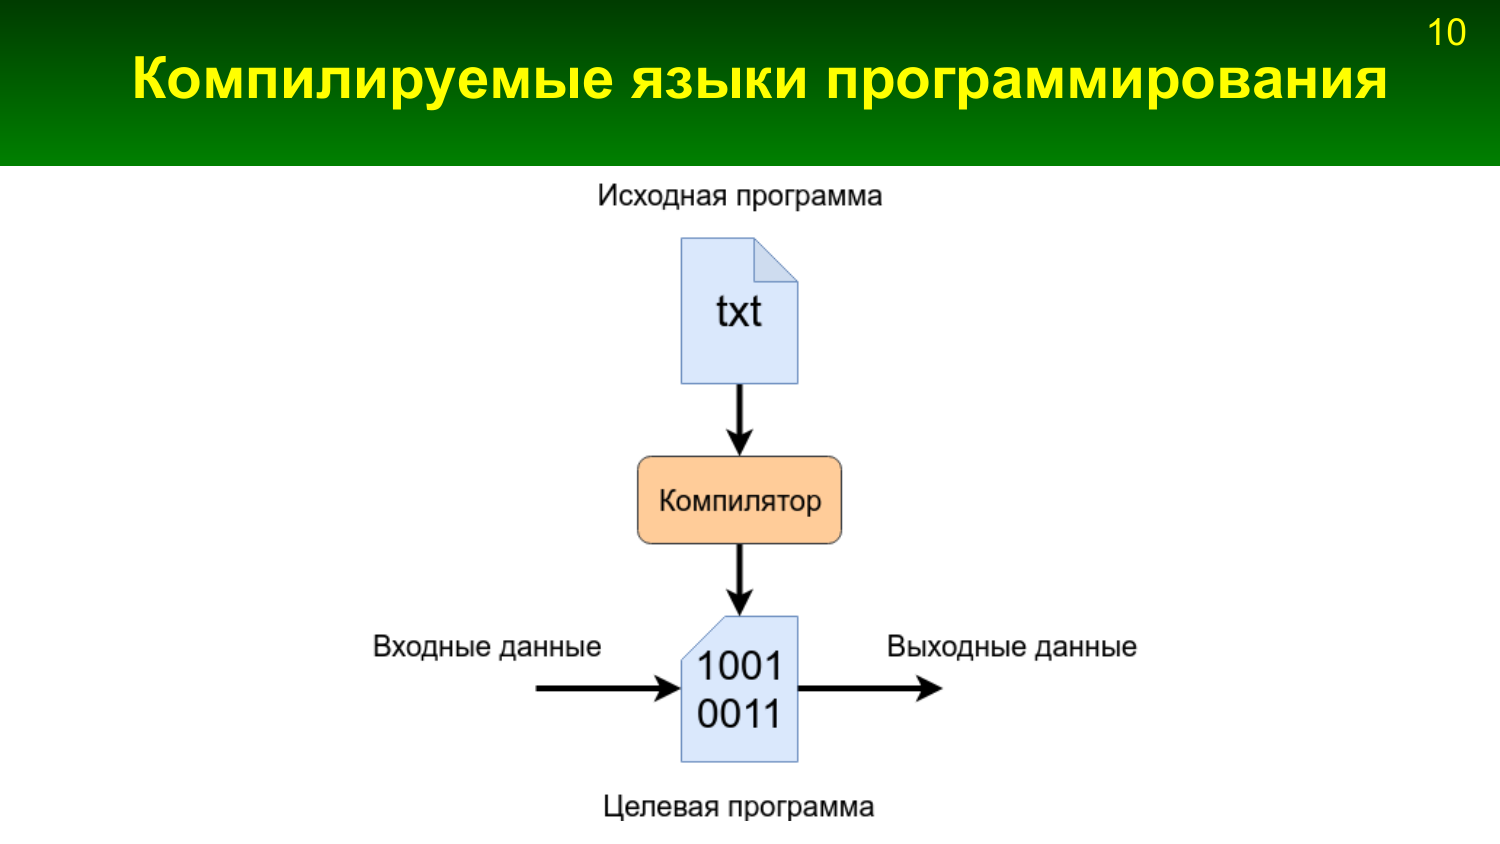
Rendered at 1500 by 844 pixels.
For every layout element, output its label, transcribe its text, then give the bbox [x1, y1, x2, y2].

picture [342, 178, 1158, 821]
title Компилируемые языки программирования [23, 13, 1489, 136]
